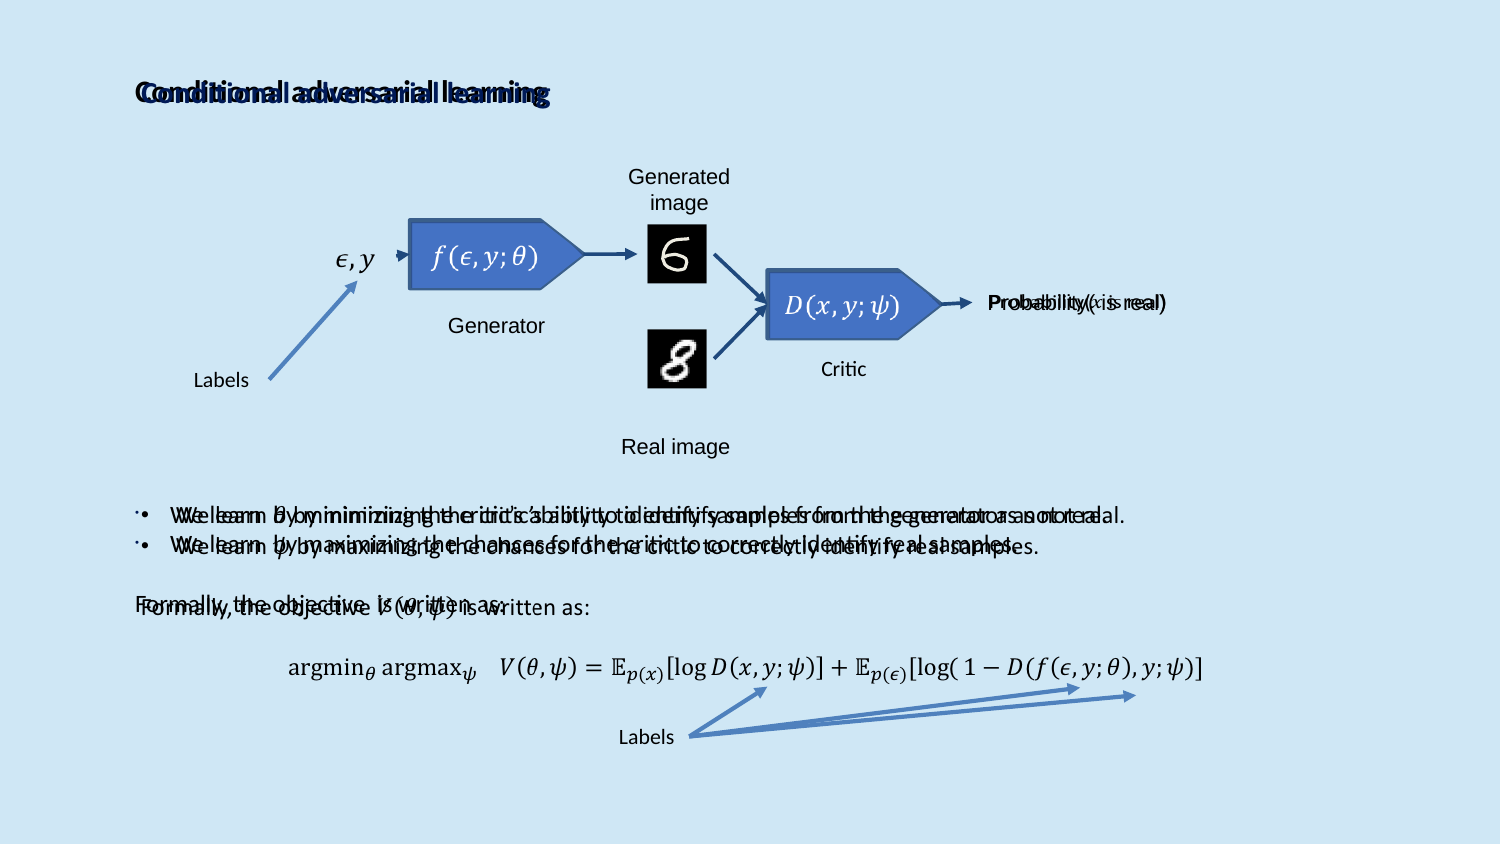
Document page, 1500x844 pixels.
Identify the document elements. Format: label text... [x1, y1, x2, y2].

text_box Generator [409, 304, 584, 346]
text_box Critic [757, 347, 931, 389]
picture [637, 223, 715, 293]
text_box Labels [174, 358, 270, 400]
text_box [120, 64, 1364, 696]
picture [637, 320, 715, 398]
text_box [1039, 692, 1068, 696]
text_box Real image [579, 425, 772, 467]
text_box Generated image [583, 155, 776, 223]
text_box Labels [594, 715, 690, 757]
